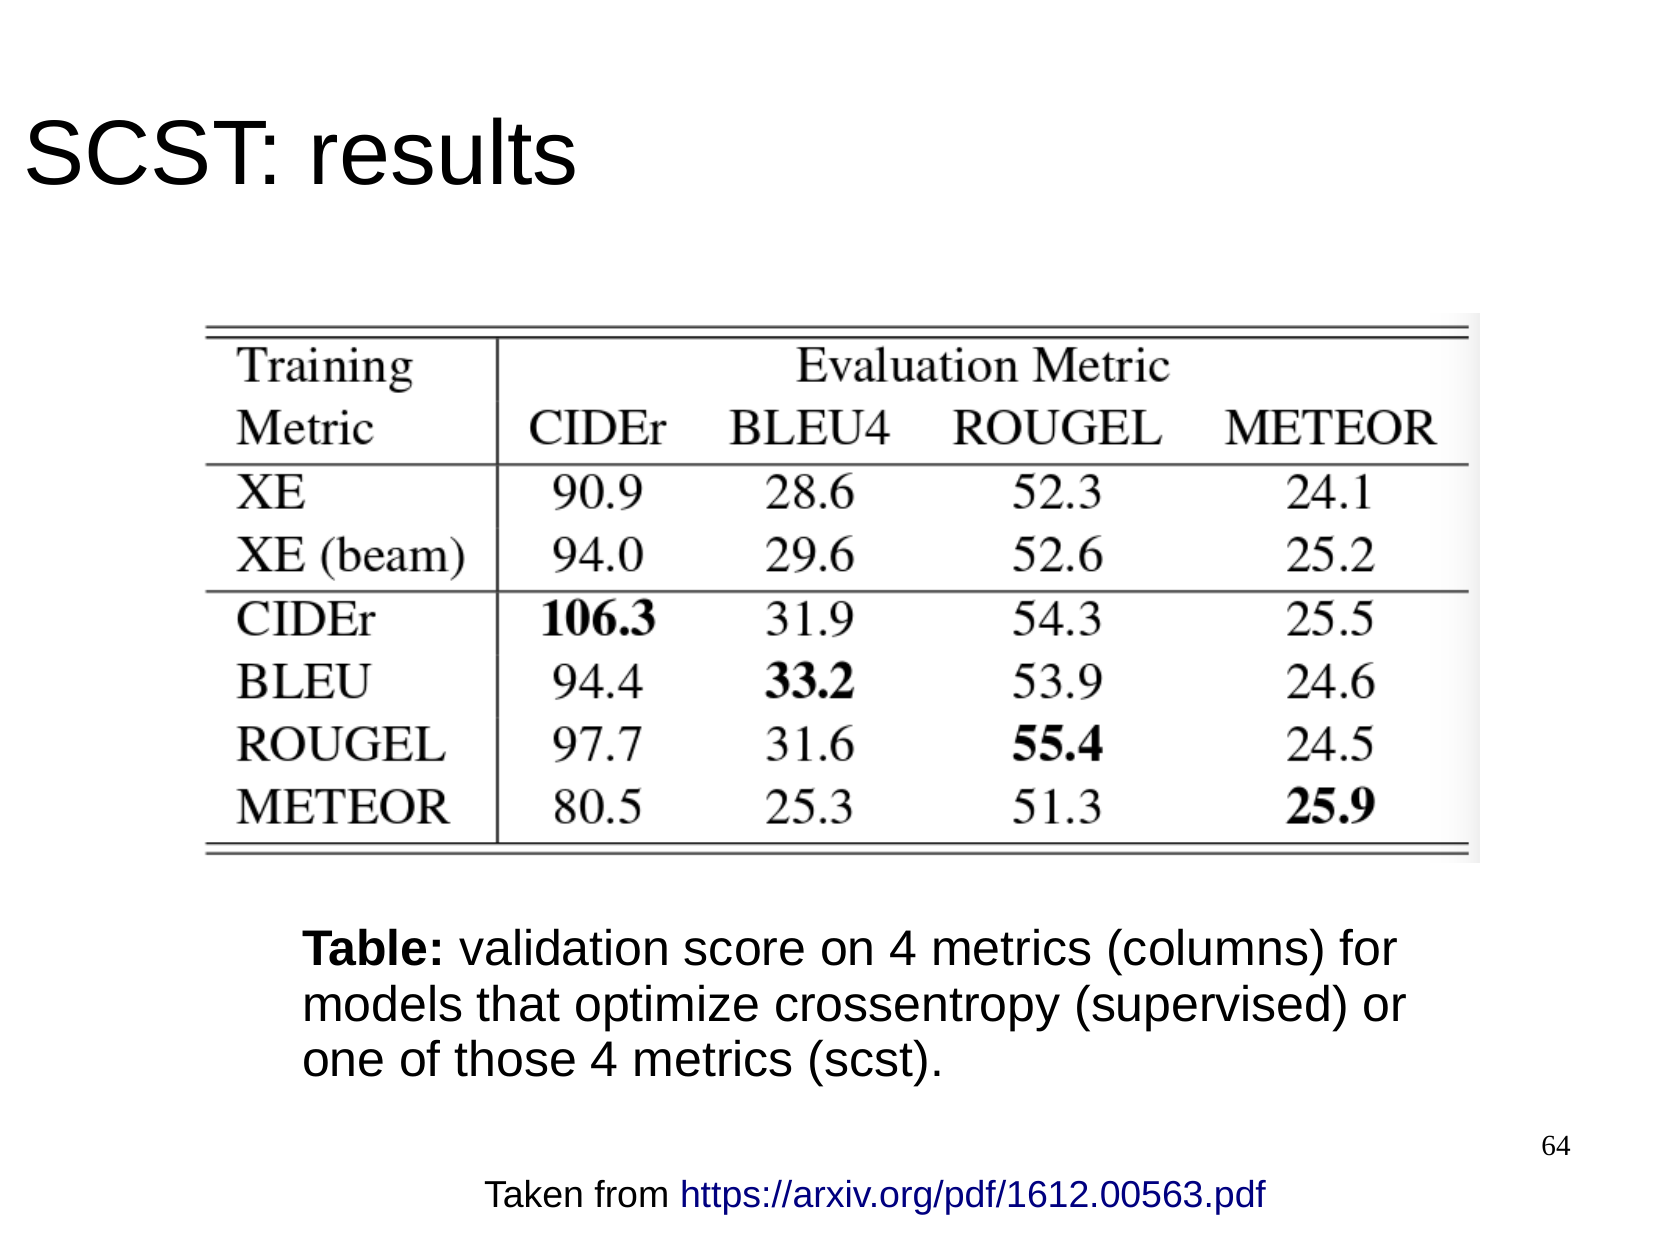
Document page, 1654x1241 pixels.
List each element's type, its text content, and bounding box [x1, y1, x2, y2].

title SCST: results [23, 49, 1512, 257]
text_box Table: validation score on 4 metrics (columns) for models that optimize crossentropy (supervised) or one of those 4 metrics (scst). [287, 912, 1442, 1097]
text_box Taken from https://arxiv.org/pdf/1612.00563.pdf [469, 1166, 1395, 1224]
list [75, 323, 1646, 1241]
picture [199, 313, 1480, 863]
